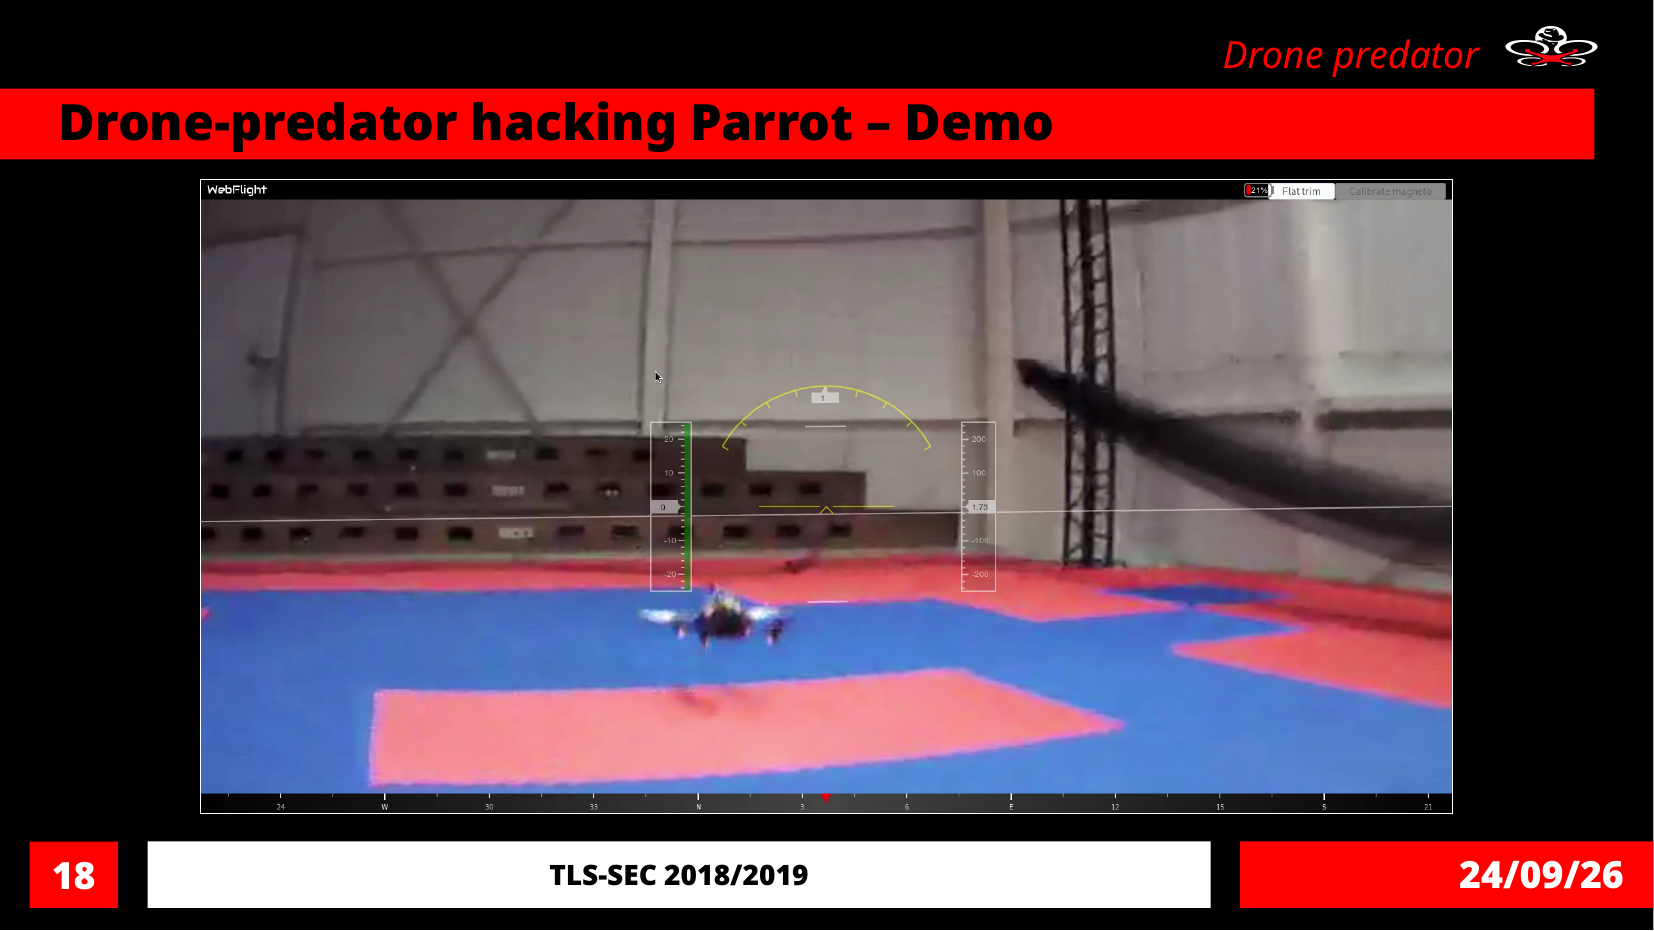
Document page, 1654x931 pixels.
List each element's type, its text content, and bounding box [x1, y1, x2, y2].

picture [1488, 15, 1617, 80]
picture [200, 179, 1453, 814]
title Drone-predator hacking Parrot – Demo [59, 44, 1595, 156]
